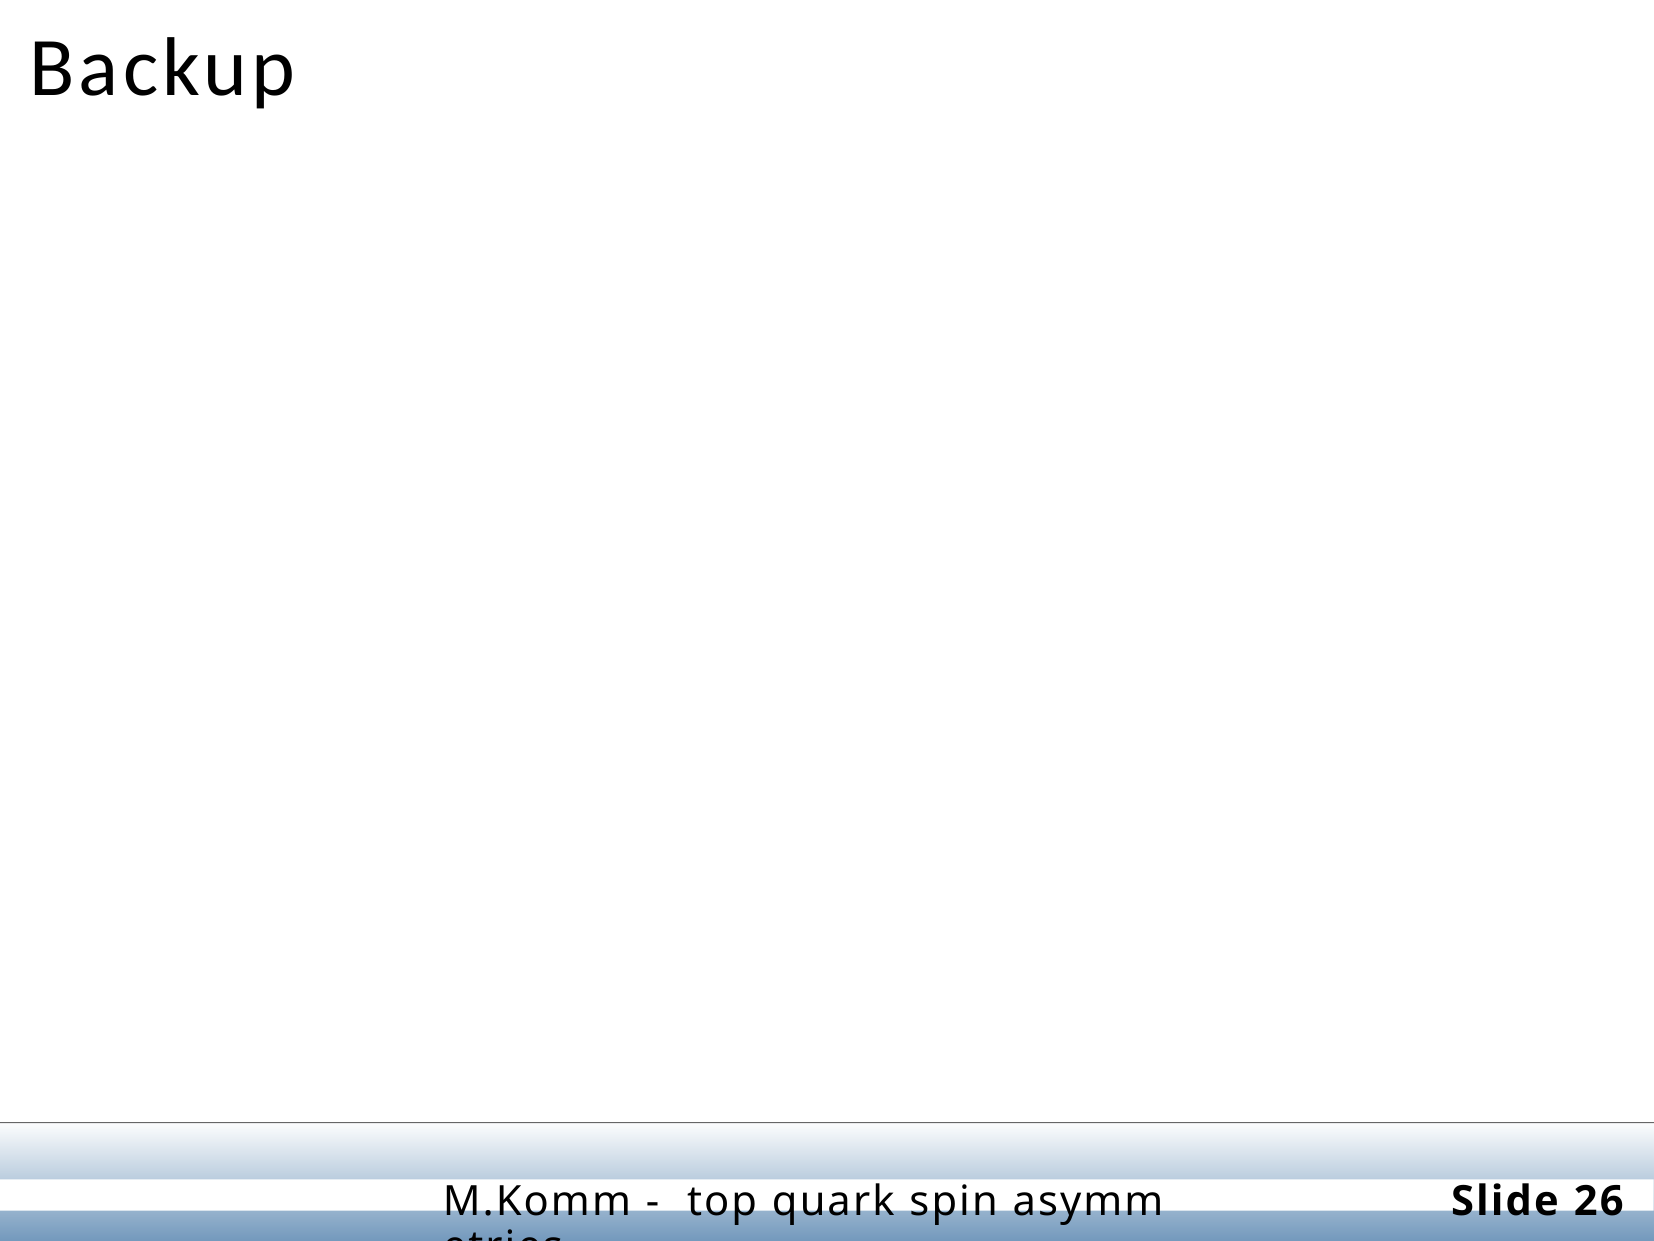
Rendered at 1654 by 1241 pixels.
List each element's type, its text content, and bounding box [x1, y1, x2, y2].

title Backup [29, 24, 1625, 126]
